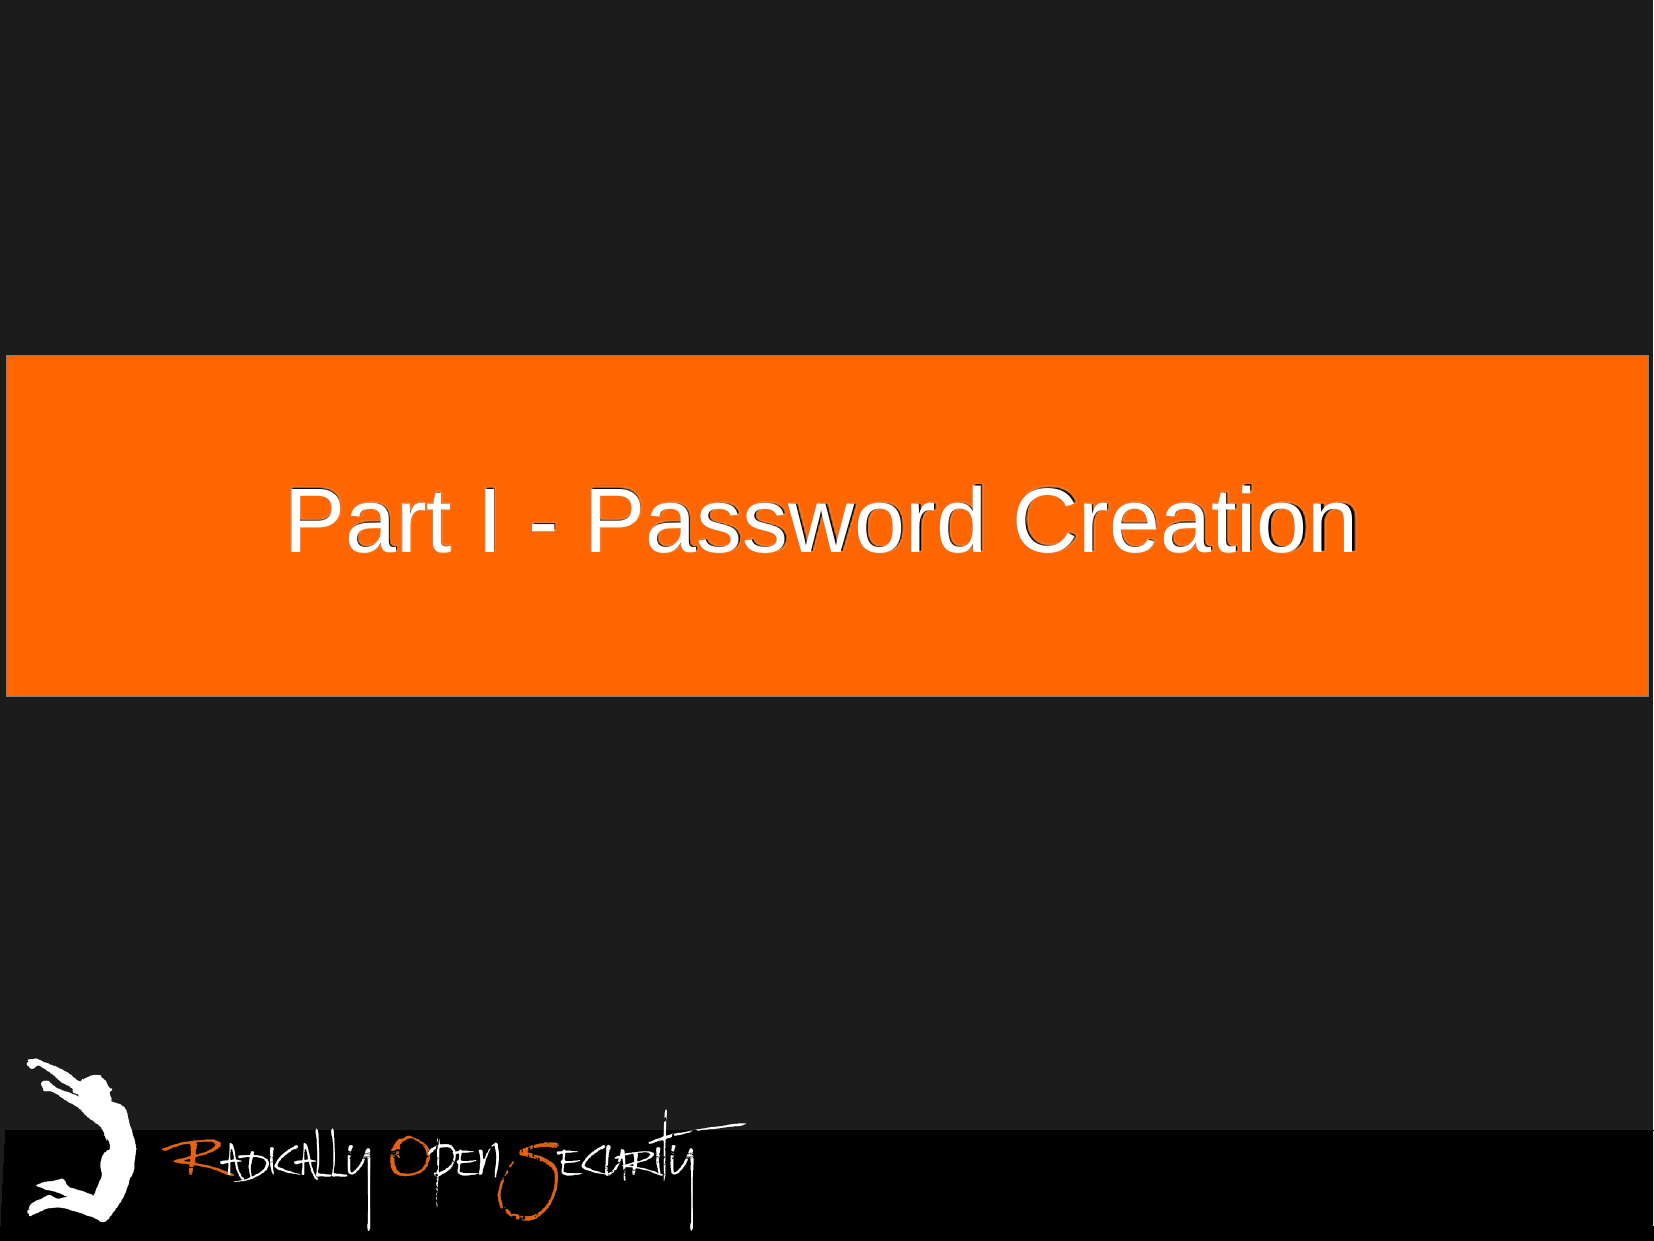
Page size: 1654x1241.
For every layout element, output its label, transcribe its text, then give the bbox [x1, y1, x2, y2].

text_box [1642, 355, 1649, 697]
subtitle Part I - Password Creation [2, 40, 1642, 1001]
picture [0, 1022, 778, 1241]
